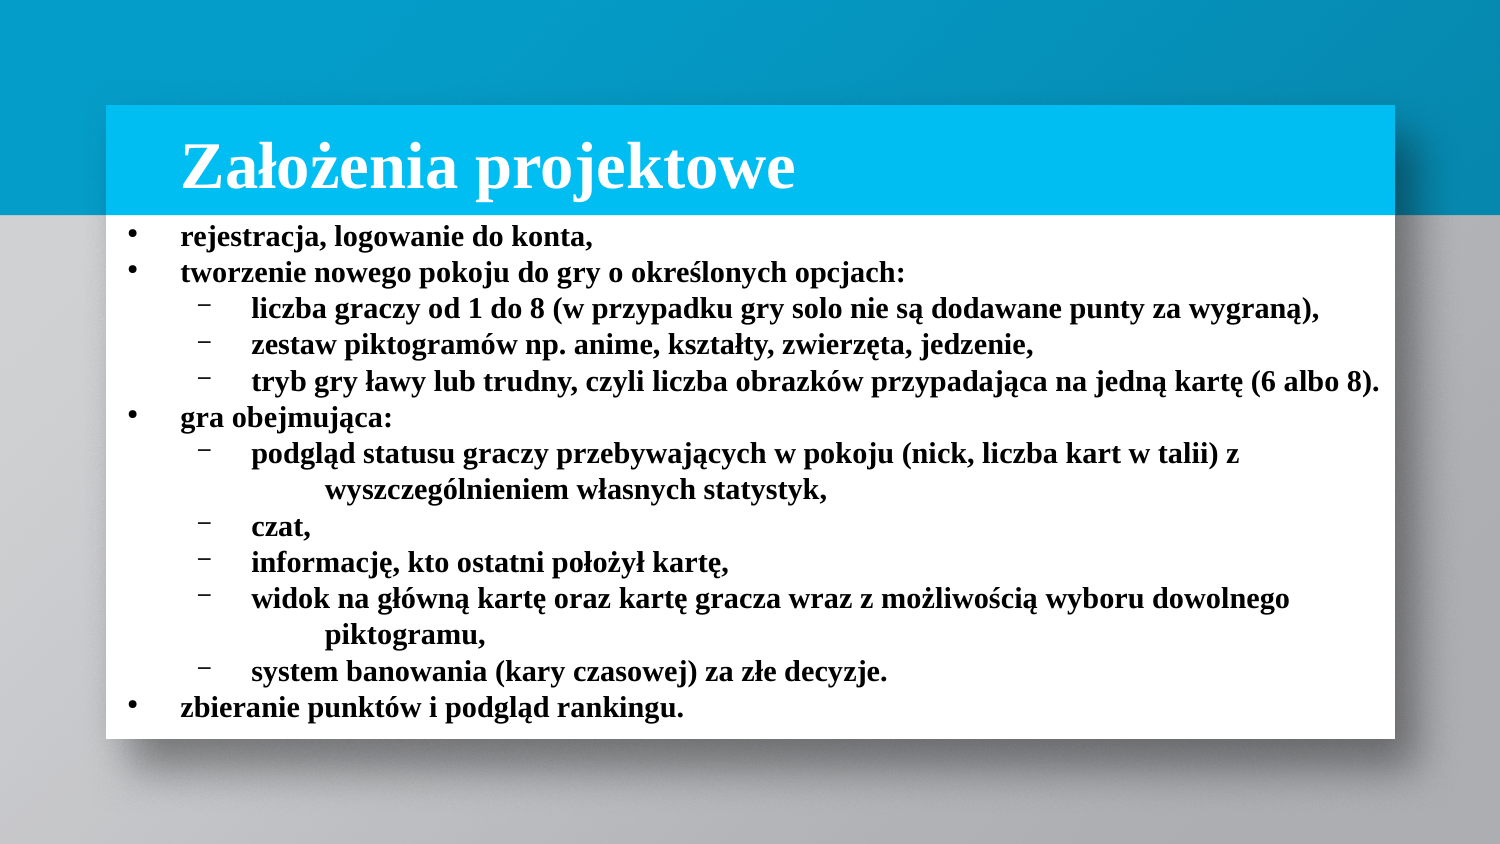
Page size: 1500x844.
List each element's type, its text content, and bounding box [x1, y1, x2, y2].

text_box [248, 271, 278, 347]
picture [0, 216, 1500, 844]
title Założenia projektowe [165, 106, 1336, 200]
list rejestracja, logowanie do konta, tworzenie nowego pokoju do gry o określonych opcjach: liczba graczy od 1 do 8 (w przypadku gry solo nie są dodawane punty za wygraną), zestaw piktogramów np. anime, kształty, zwierzęta, jedzenie, tryb gry ławy lub trudny, czyli liczba obrazków przypadająca na jedną kartę (6 albo 8). gra obejmująca: podgląd statusu graczy przebywających w pokoju (nick, liczba kart w talii) z wyszczególnieniem własnych statystyk, czat, informację, kto ostatni położył kartę, widok na główną kartę oraz kartę gracza wraz z możliwością wyboru dowolnego piktogramu, system banowania (kary czasowej) za złe decyzje. zbieranie punktów i podgląd rankingu. [94, 200, 1406, 729]
